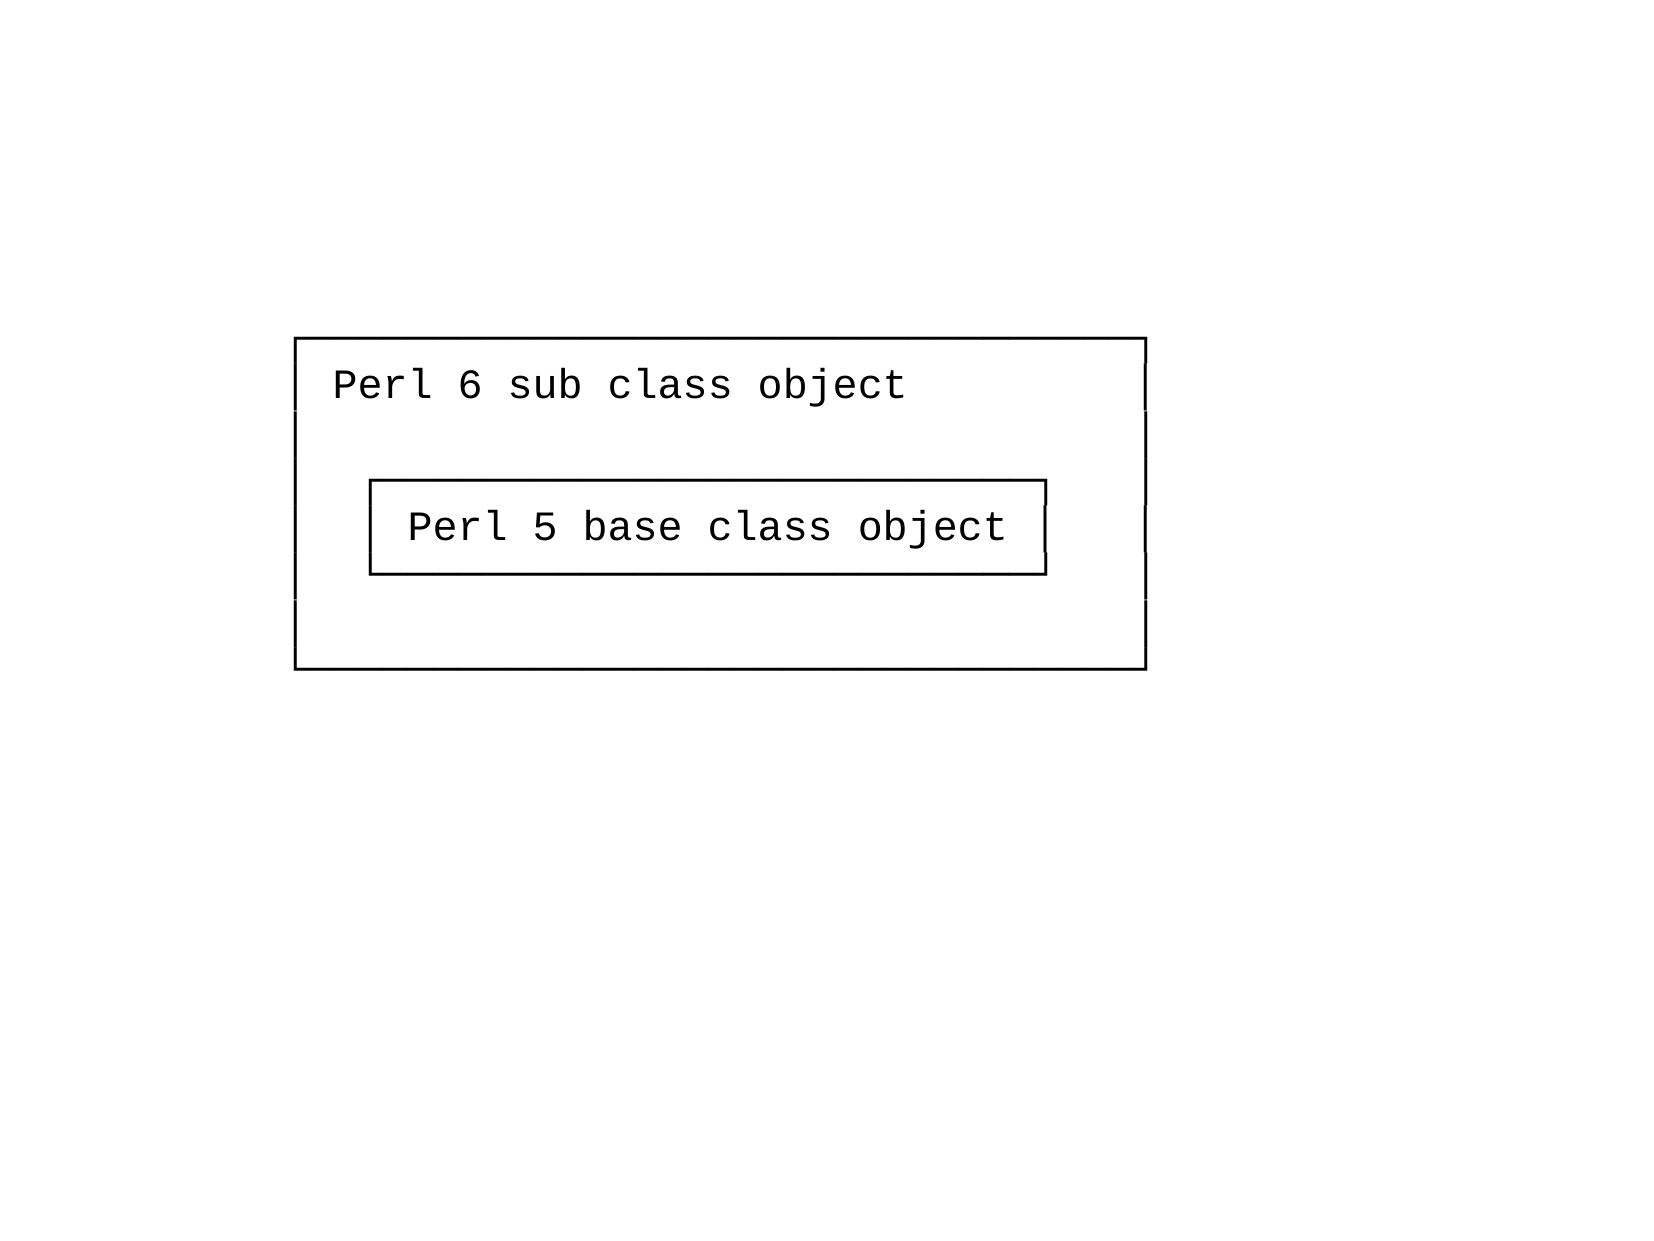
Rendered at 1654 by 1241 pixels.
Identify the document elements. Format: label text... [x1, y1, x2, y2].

subtitle ┌─────────────────────────────────┐ │ Perl 6 sub class object │ │ │ │ ┌──────────────────────────┐ │ │ │ Perl 5 base class object │ │ │ └──────────────────────────┘ │ │ │ └─────────────────────────────────┘ [82, 49, 1571, 1010]
